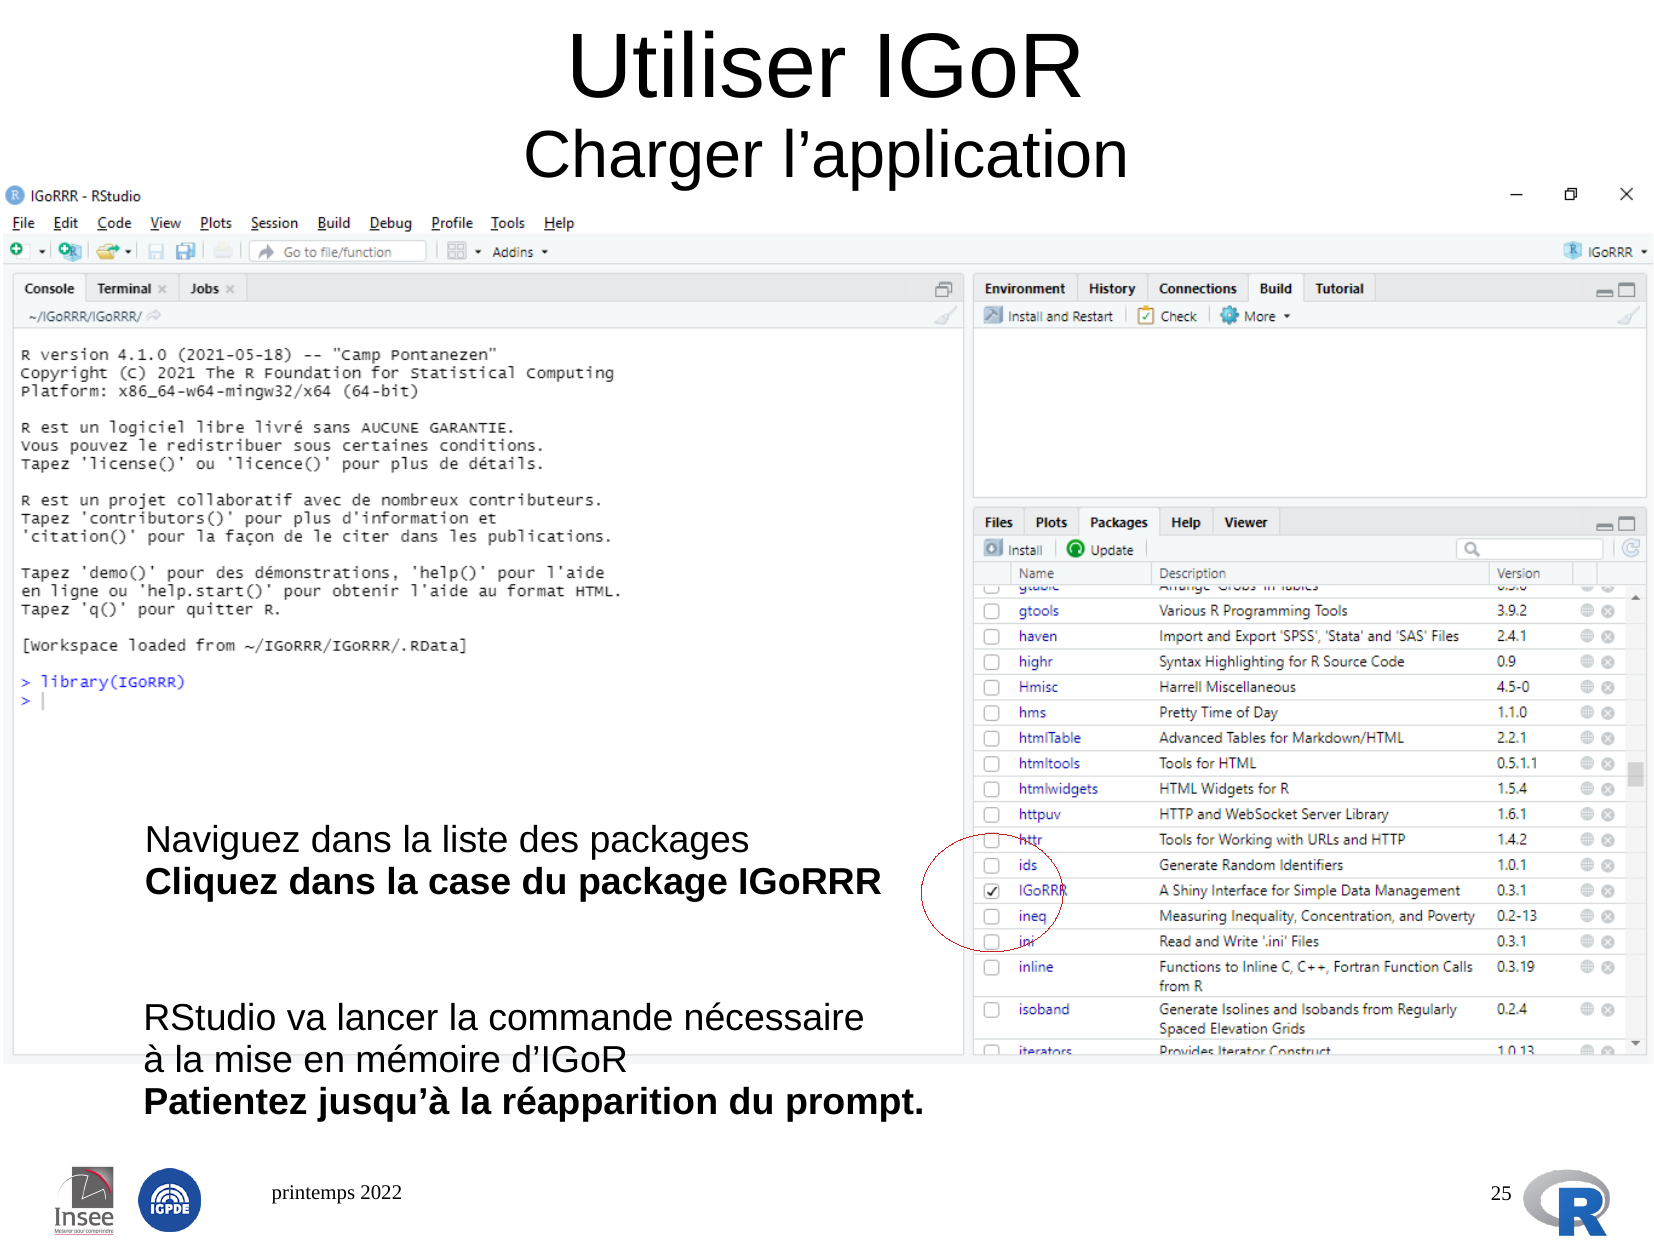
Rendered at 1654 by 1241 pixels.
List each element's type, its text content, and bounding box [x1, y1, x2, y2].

text_box RStudio va lancer la commande nécessaire à la mise en mémoire d’IGoR Patientez jusqu’à la réapparition du prompt. [128, 989, 941, 1172]
picture [1523, 1169, 1610, 1236]
picture [3, 182, 1654, 1065]
text_box Utiliser IGoR Charger l’application [82, 0, 1571, 208]
picture [47, 1163, 120, 1236]
picture [138, 1172, 201, 1232]
text_box Naviguez dans la liste des packages Cliquez dans la case du package IGoRRR [129, 810, 922, 952]
